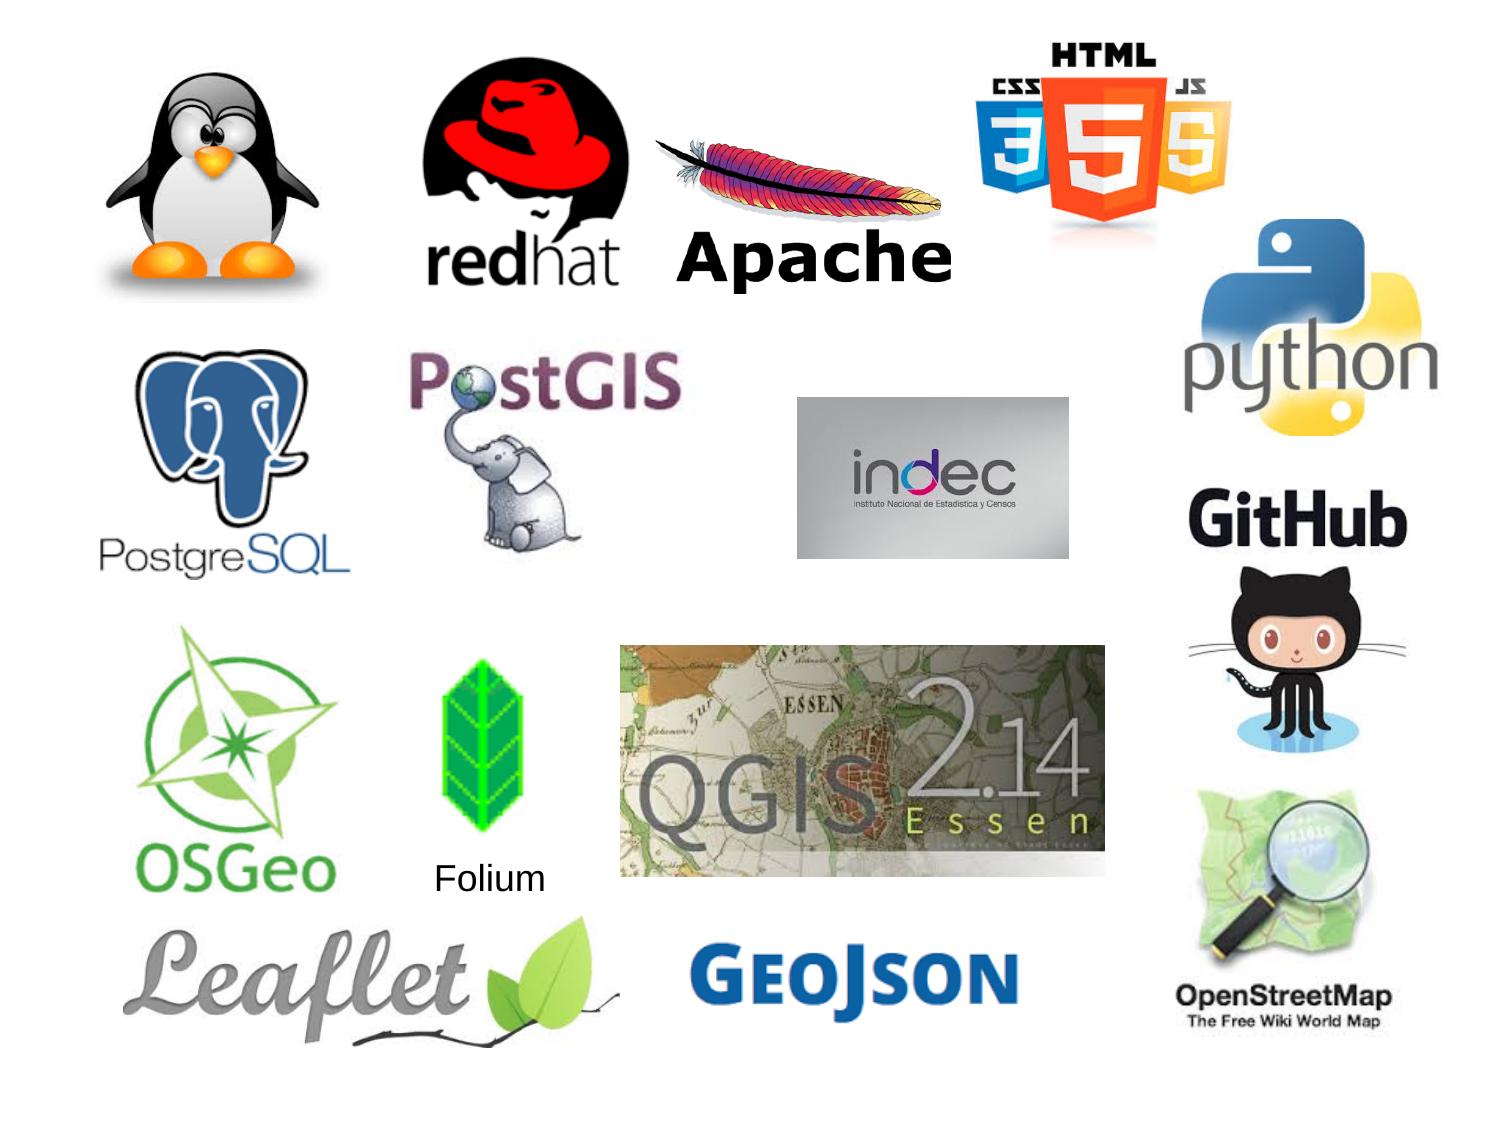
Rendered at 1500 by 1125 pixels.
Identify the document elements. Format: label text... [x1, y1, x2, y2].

text_box Folium [419, 857, 562, 907]
picture [348, 54, 951, 294]
picture [88, 66, 337, 303]
picture [1151, 479, 1421, 1037]
picture [974, 42, 1472, 436]
picture [395, 337, 696, 570]
picture [123, 916, 620, 1048]
picture [620, 645, 1105, 877]
picture [88, 621, 584, 894]
picture [679, 928, 1028, 1028]
picture [797, 397, 1069, 559]
picture [100, 349, 351, 580]
